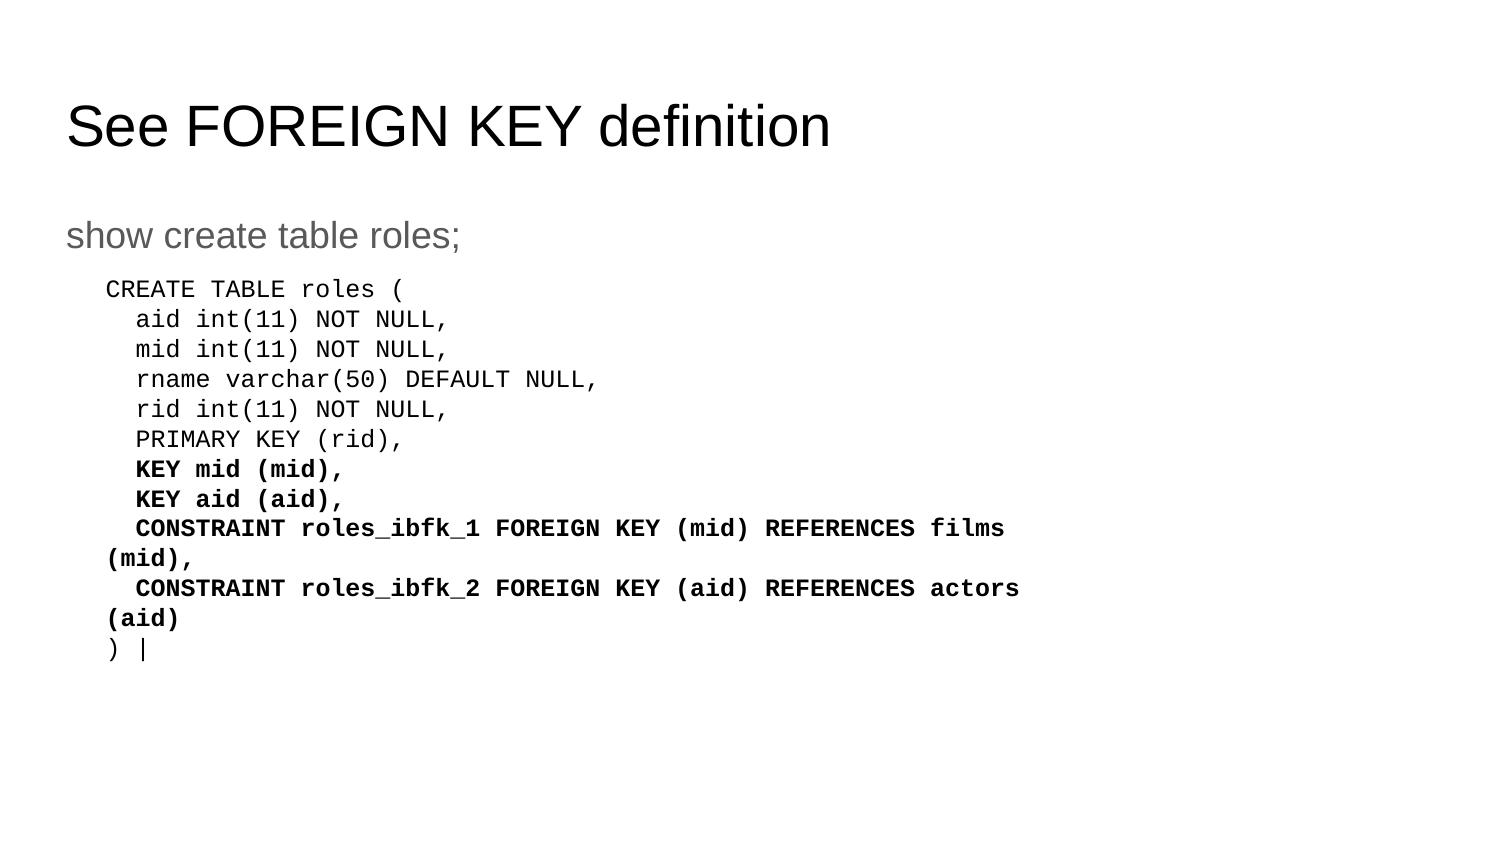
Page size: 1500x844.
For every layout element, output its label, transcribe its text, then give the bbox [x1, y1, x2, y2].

list show create table roles; [51, 189, 1449, 750]
text_box CREATE TABLE roles ( aid int(11) NOT NULL, mid int(11) NOT NULL, rname varchar(50) DEFAULT NULL, rid int(11) NOT NULL, PRIMARY KEY (rid), KEY mid (mid), KEY aid (aid), CONSTRAINT roles_ibfk_1 FOREIGN KEY (mid) REFERENCES films (mid), CONSTRAINT roles_ibfk_2 FOREIGN KEY (aid) REFERENCES actors (aid) ) | [90, 257, 1072, 616]
title See FOREIGN KEY definition [51, 72, 1449, 167]
